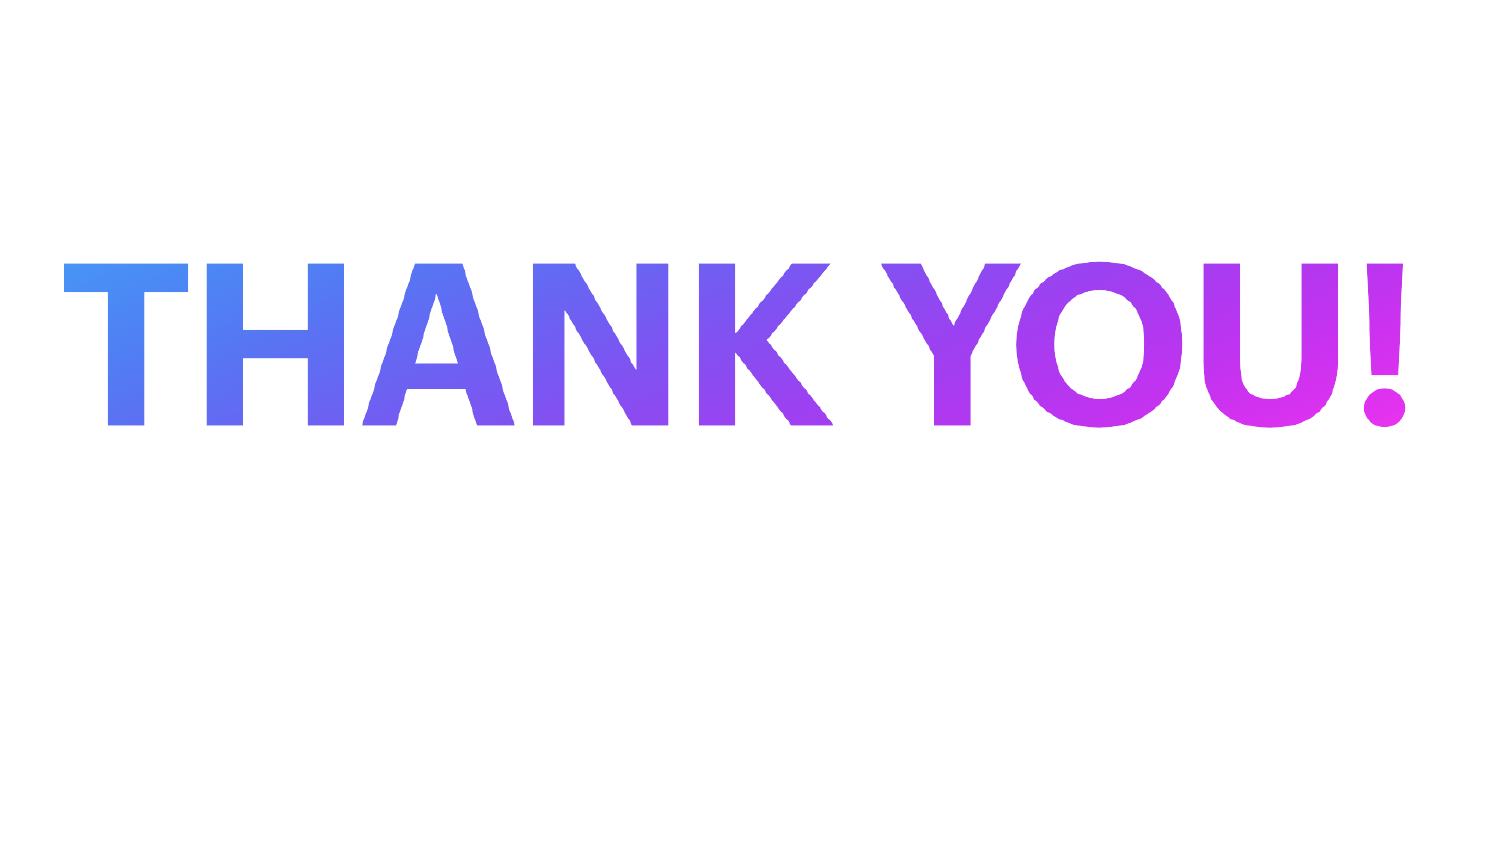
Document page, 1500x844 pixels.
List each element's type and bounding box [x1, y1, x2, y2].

picture [8, 183, 1455, 562]
